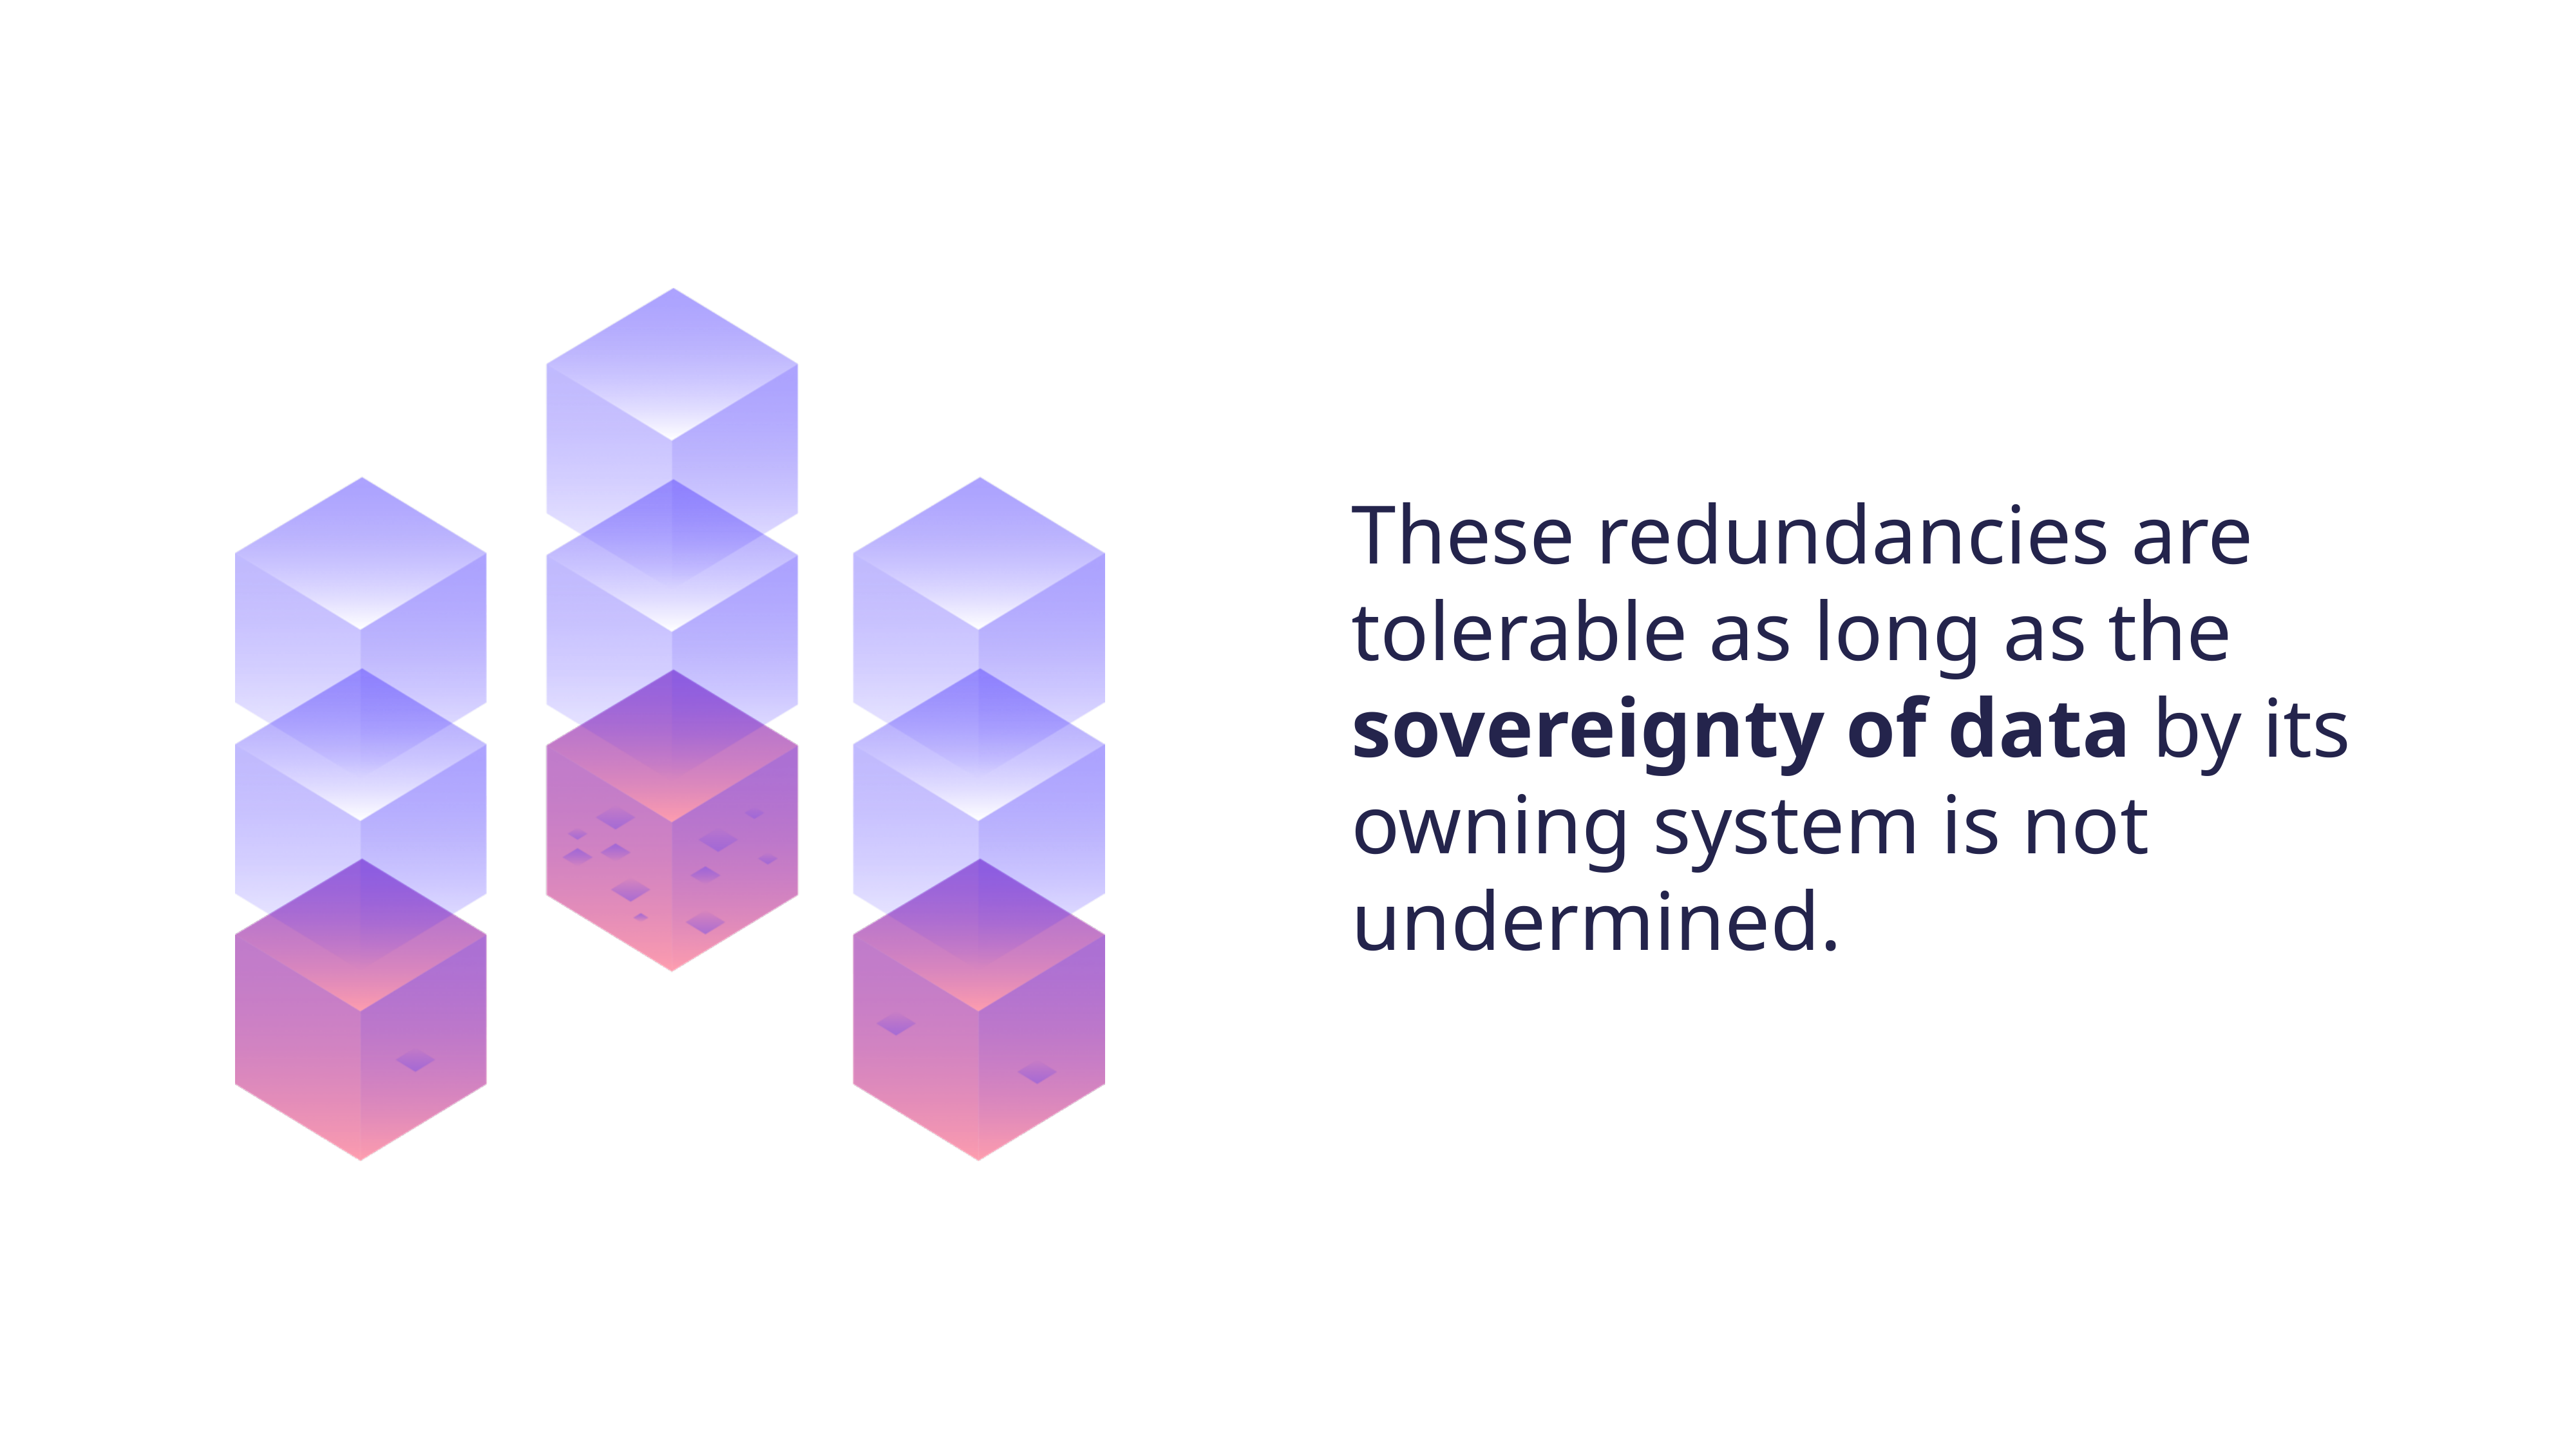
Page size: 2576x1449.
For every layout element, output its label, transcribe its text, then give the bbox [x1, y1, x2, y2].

list These redundancies are tolerable as long as the sovereignty of data by its owning system is not undermined. [1351, 127, 2423, 1322]
picture [235, 288, 1105, 1161]
